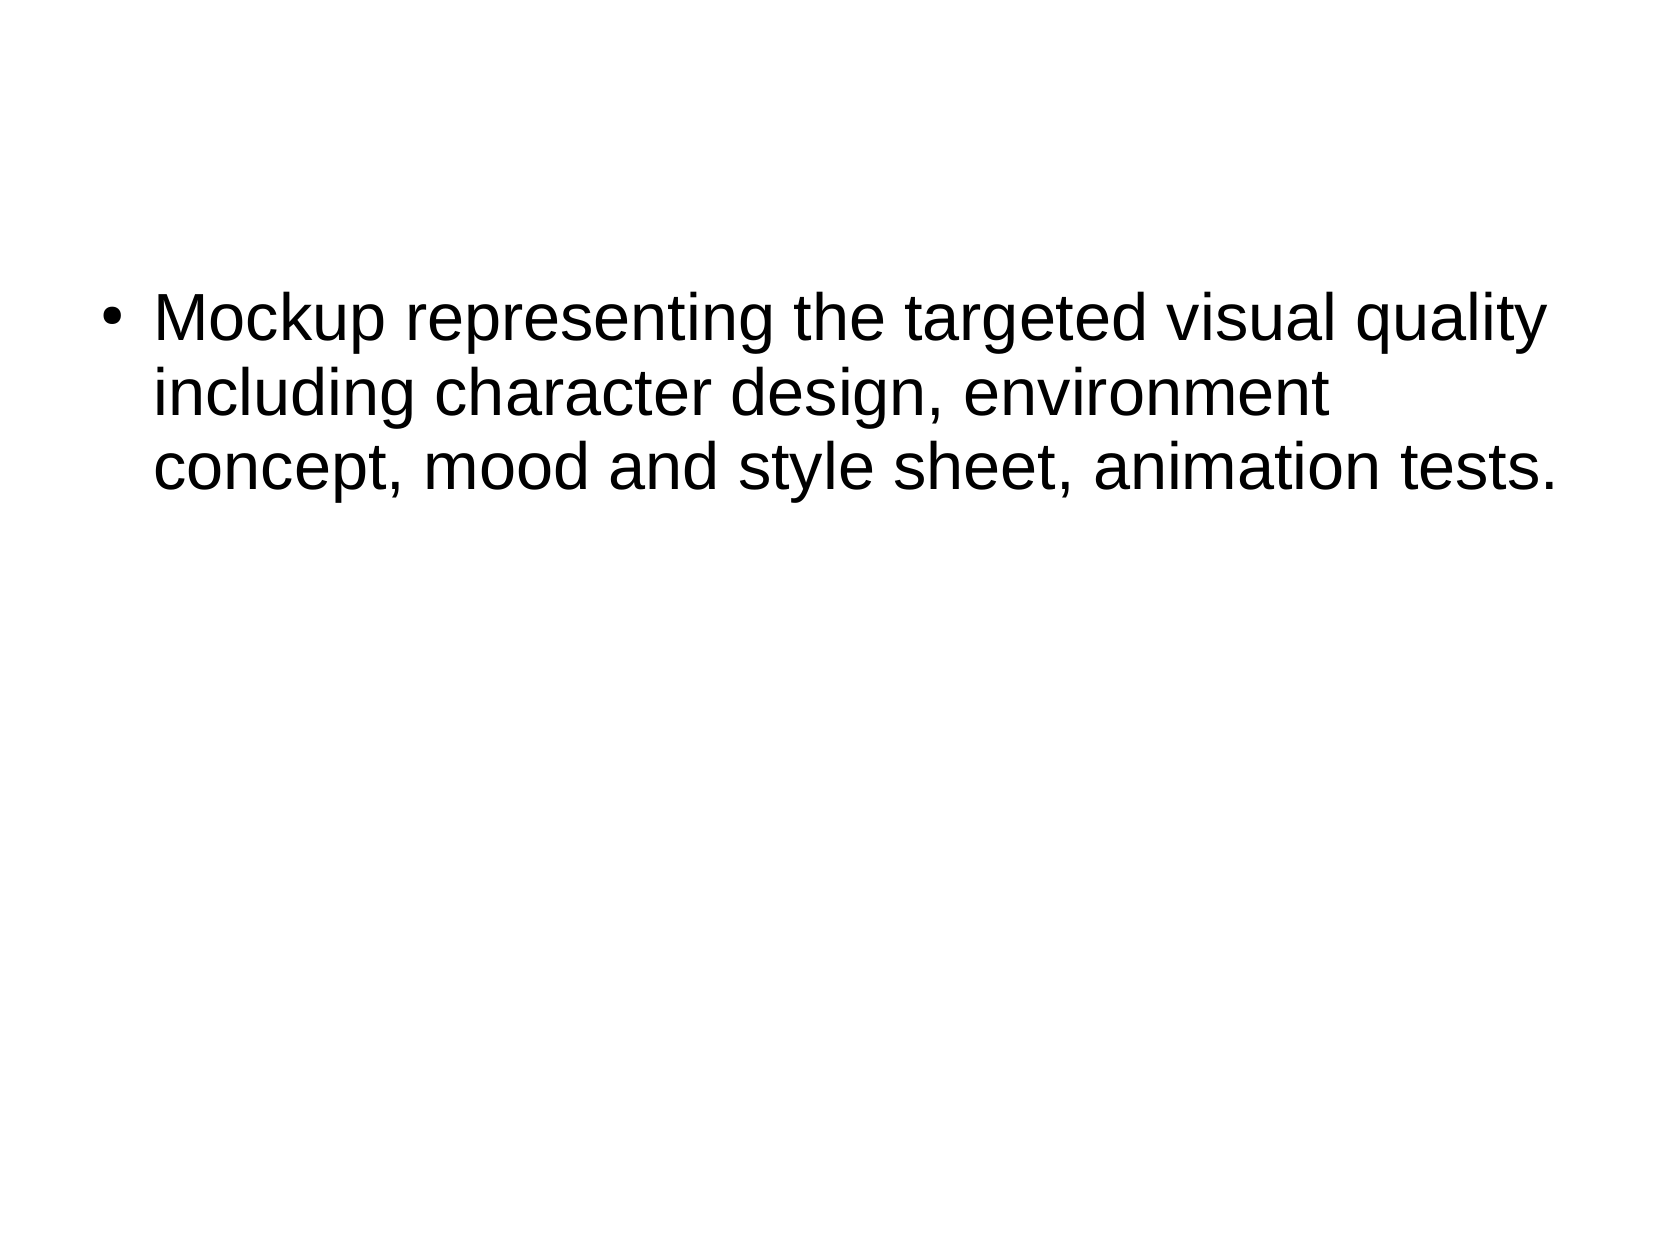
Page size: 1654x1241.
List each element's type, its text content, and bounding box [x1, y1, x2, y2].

list Mockup representing the targeted visual quality including character design, environment concept, mood and style sheet, animation tests. [82, 279, 1571, 1099]
